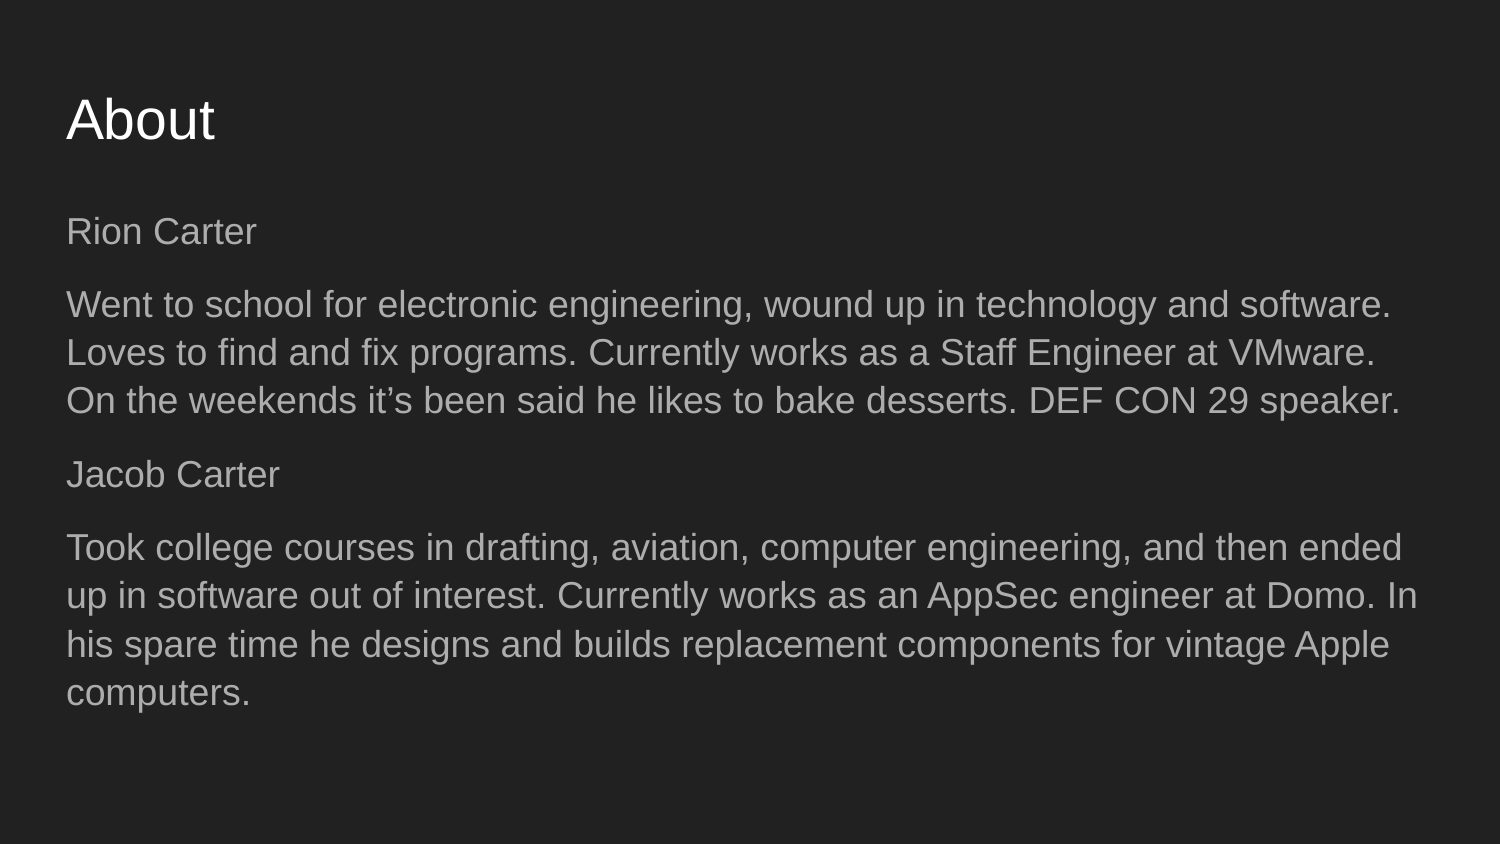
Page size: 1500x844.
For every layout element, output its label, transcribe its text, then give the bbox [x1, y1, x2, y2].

list Rion Carter Went to school for electronic engineering, wound up in technology and software. Loves to find and fix programs. Currently works as a Staff Engineer at VMware. On the weekends it’s been said he likes to bake desserts. DEF CON 29 speaker. Jacob Carter Took college courses in drafting, aviation, computer engineering, and then ended up in software out of interest. Currently works as an AppSec engineer at Domo. In his spare time he designs and builds replacement components for vintage Apple computers. [51, 189, 1449, 750]
title About [51, 72, 1449, 167]
